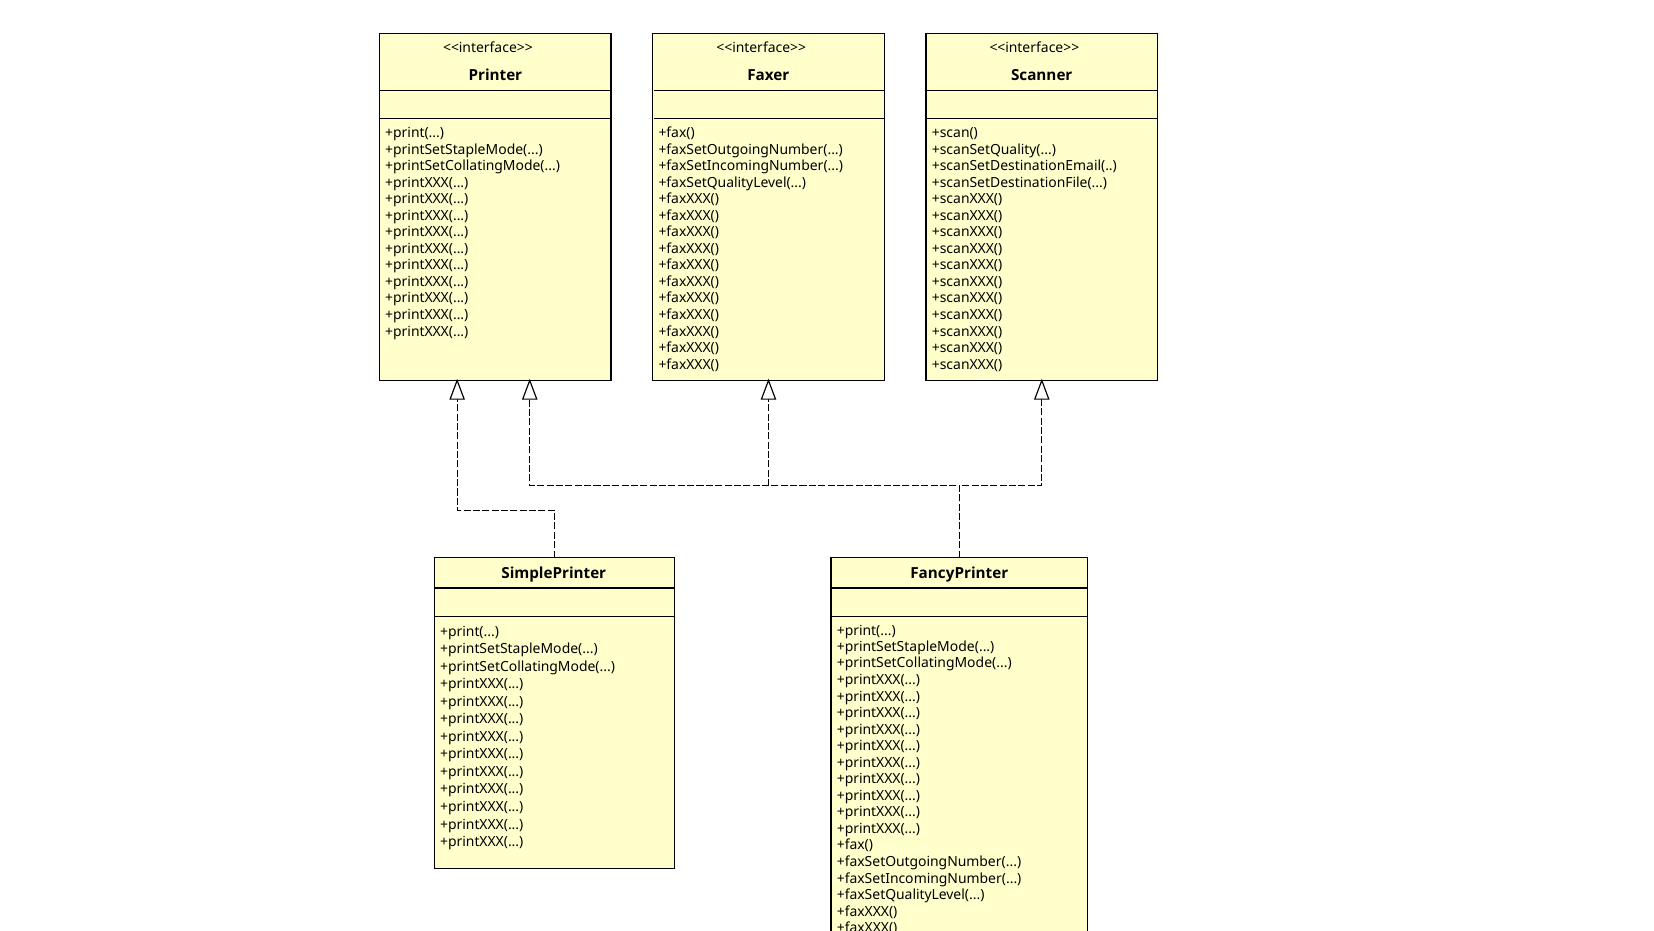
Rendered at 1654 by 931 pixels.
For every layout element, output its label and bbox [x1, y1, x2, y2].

picture [360, 15, 1176, 931]
